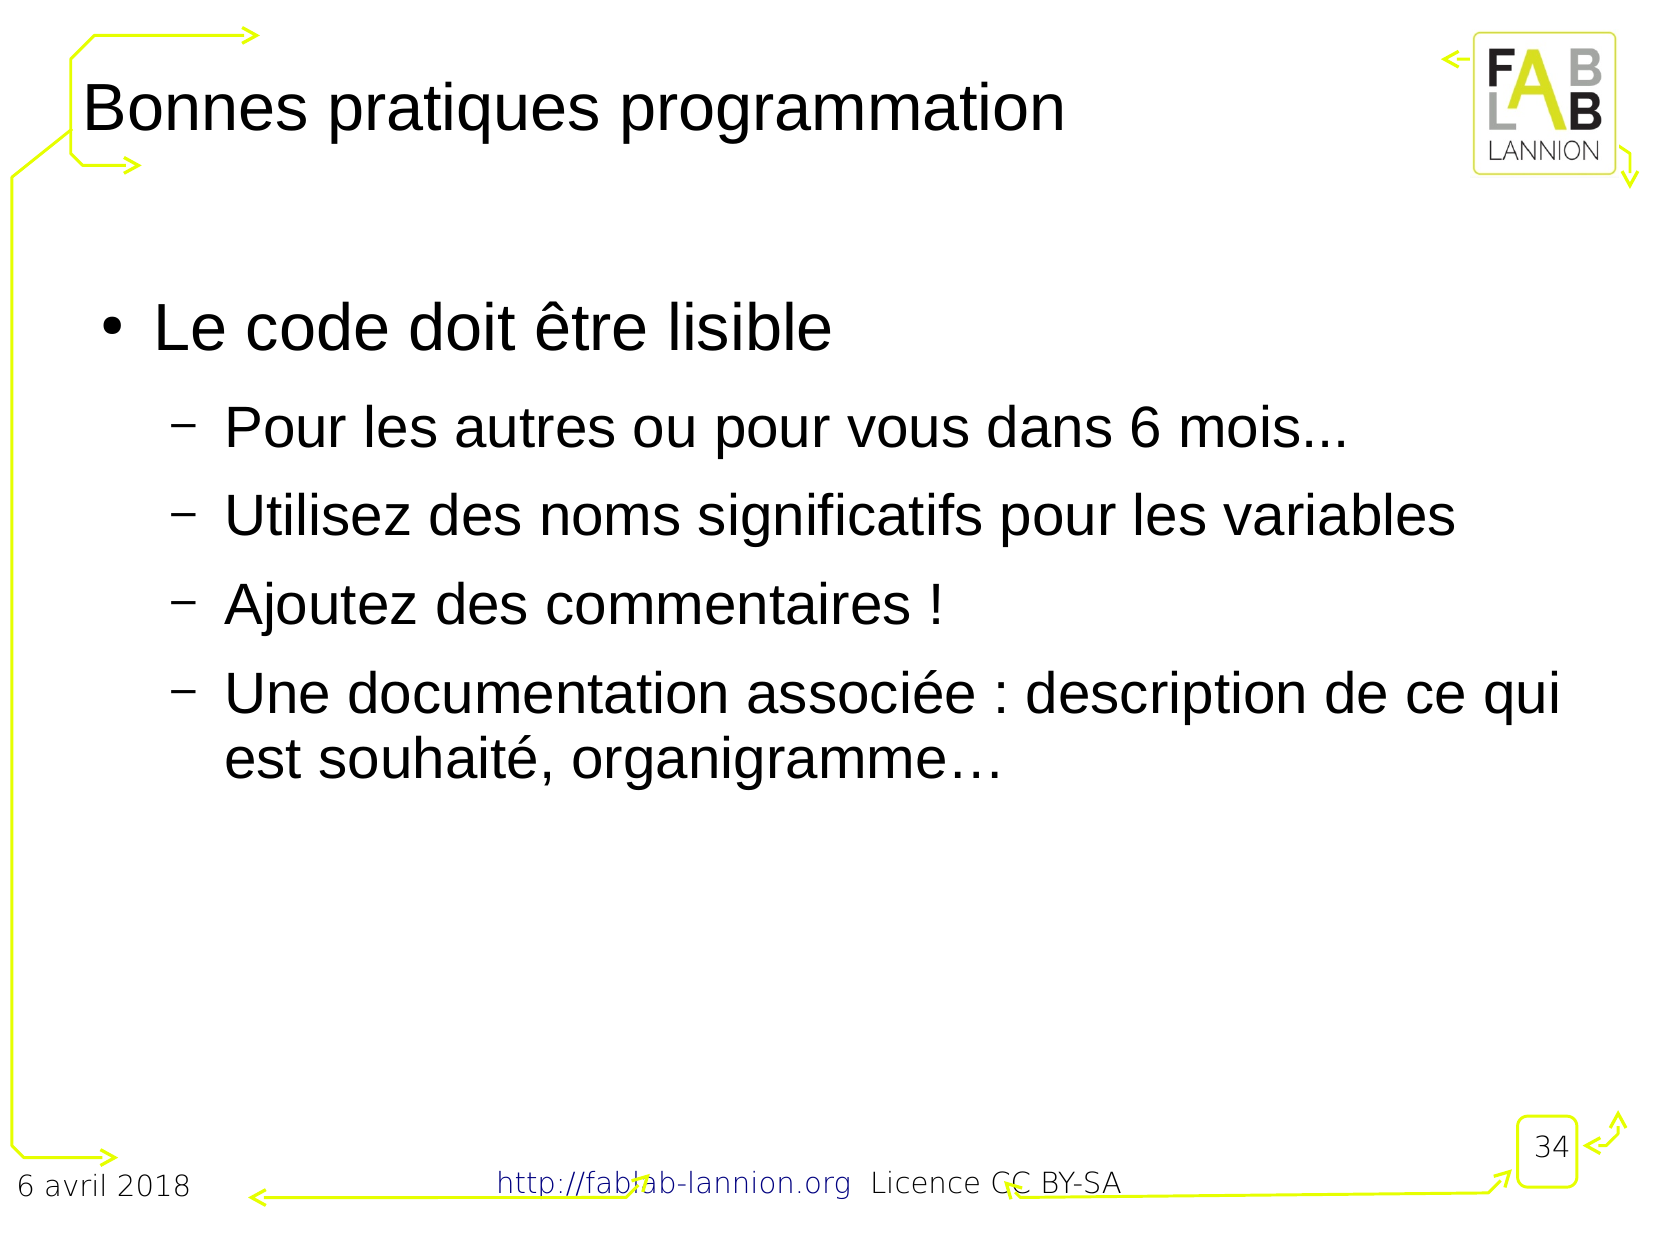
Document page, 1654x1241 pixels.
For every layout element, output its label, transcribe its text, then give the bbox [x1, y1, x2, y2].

picture [1470, 29, 1619, 178]
title Bonnes pratiques programmation [82, 49, 1441, 166]
list Le code doit être lisible Pour les autres ou pour vous dans 6 mois... Utilisez des noms significatifs pour les variables Ajoutez des commentaires ! Une documentation associée : description de ce qui est souhaité, organigramme… [82, 290, 1571, 1010]
